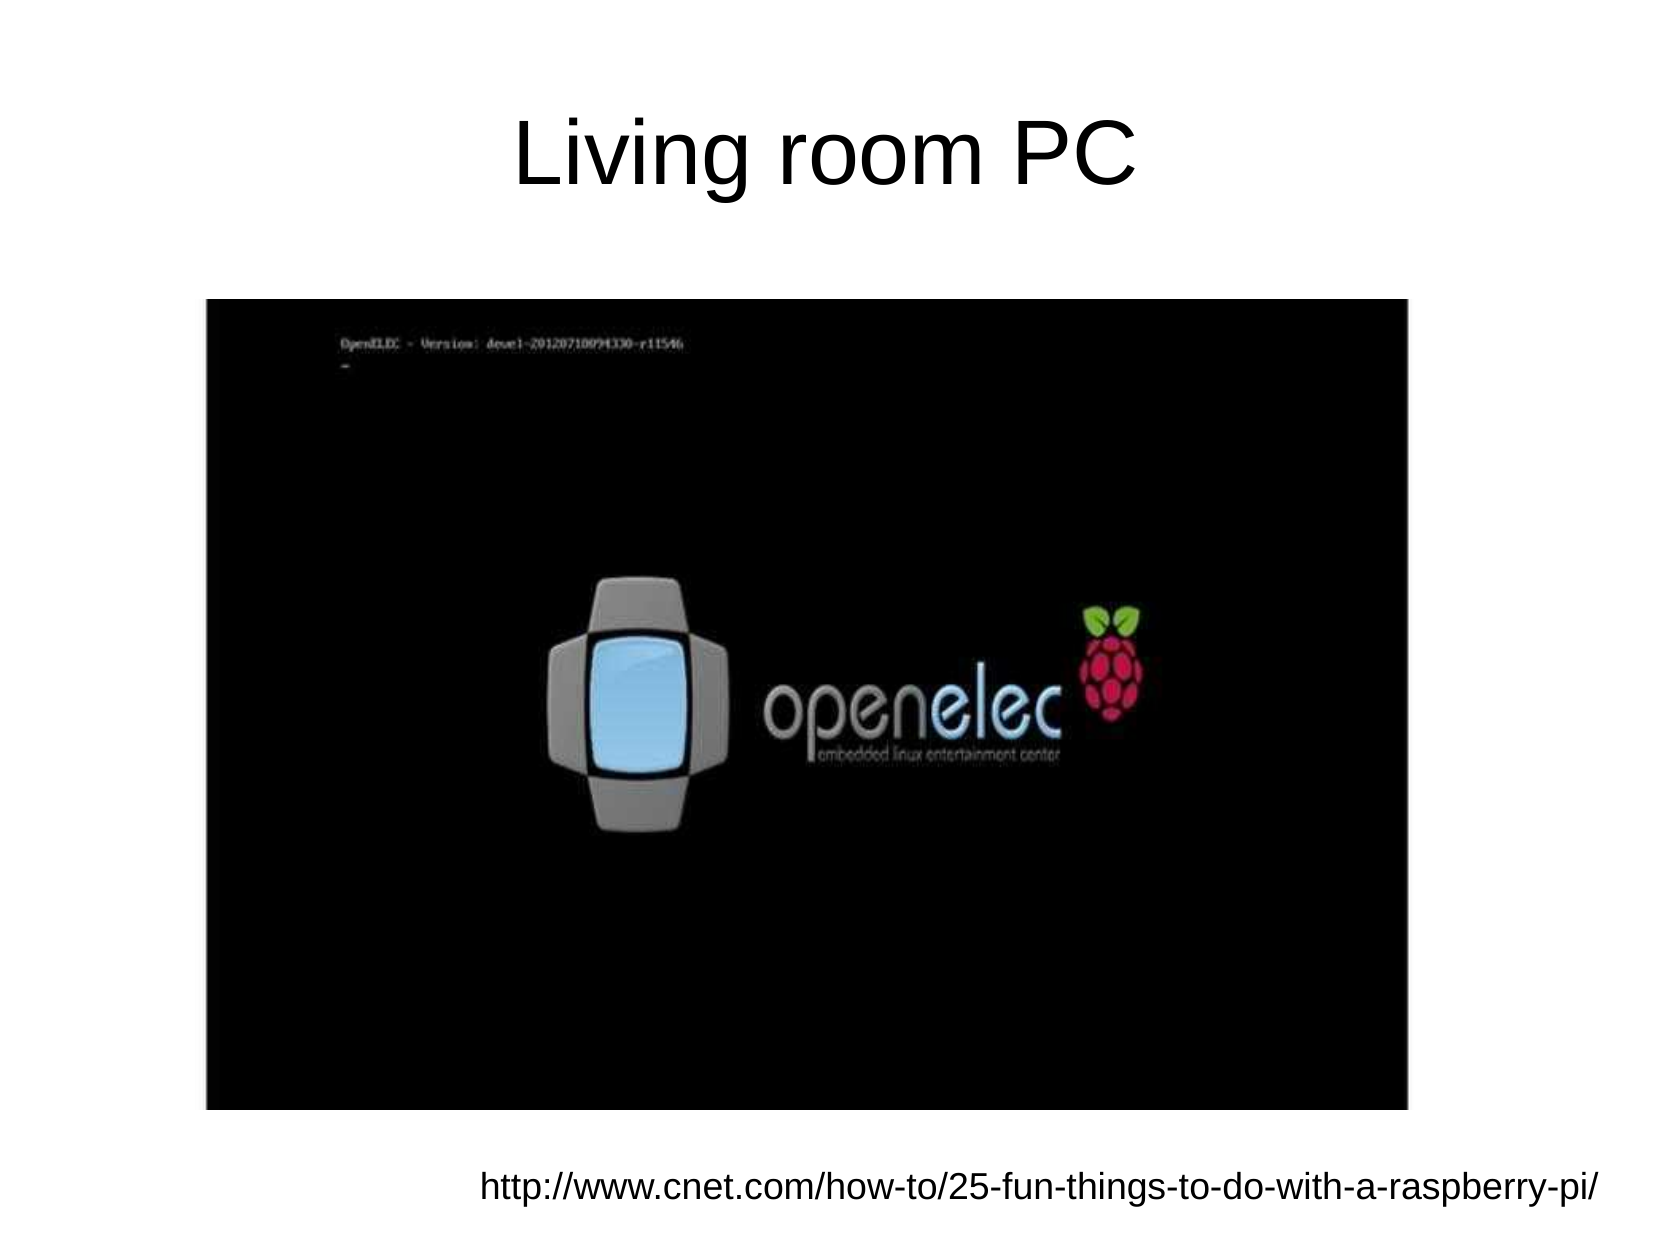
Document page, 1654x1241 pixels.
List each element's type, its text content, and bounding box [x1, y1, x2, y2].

picture [195, 299, 1420, 1110]
text_box http://www.cnet.com/how-to/25-fun-things-to-do-with-a-raspberry-pi/ [465, 1158, 1621, 1216]
title Living room PC [82, 49, 1571, 257]
